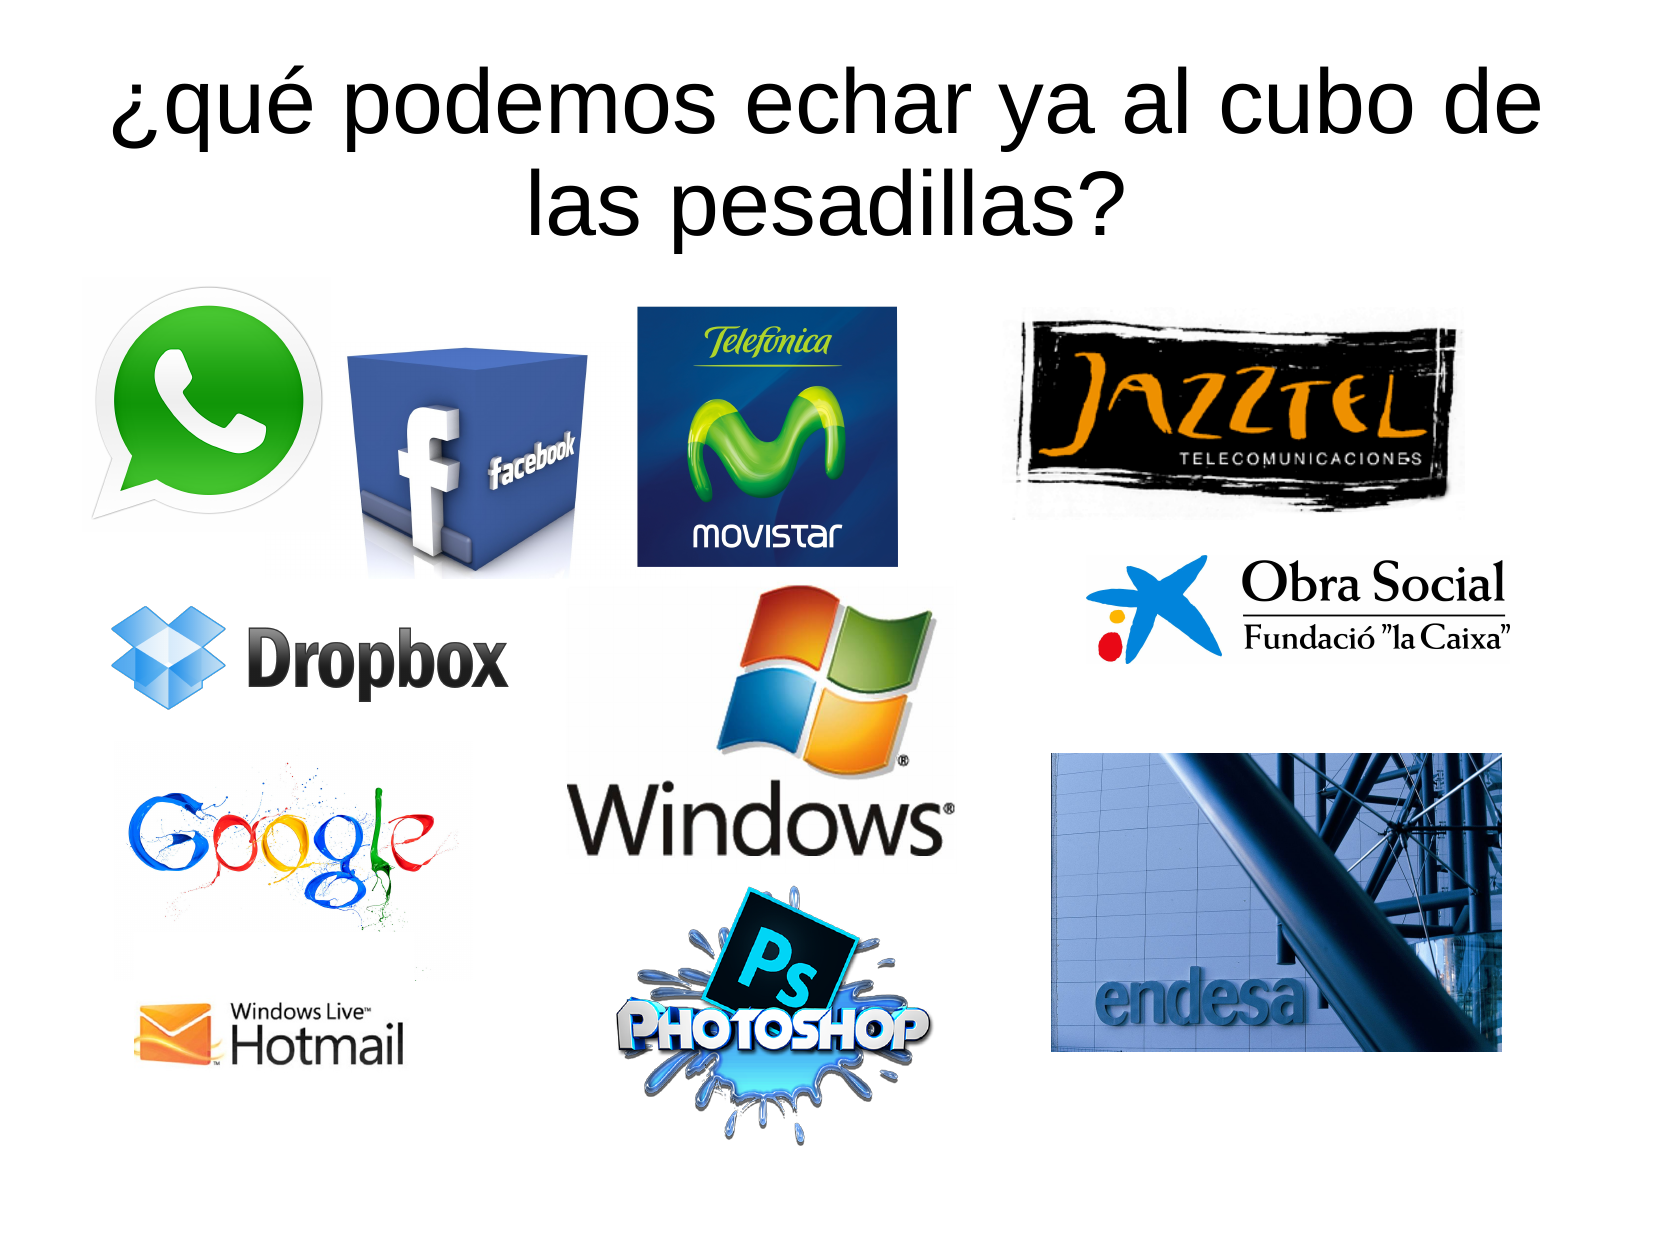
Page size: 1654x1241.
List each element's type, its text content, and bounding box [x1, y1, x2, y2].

picture [82, 277, 898, 579]
picture [1051, 753, 1502, 1052]
title ¿qué podemos echar ya al cubo de las pesadillas? [82, 49, 1571, 257]
picture [114, 741, 473, 1146]
picture [565, 580, 957, 875]
picture [1086, 555, 1510, 665]
picture [92, 583, 532, 733]
picture [1002, 307, 1465, 520]
picture [614, 885, 935, 1146]
